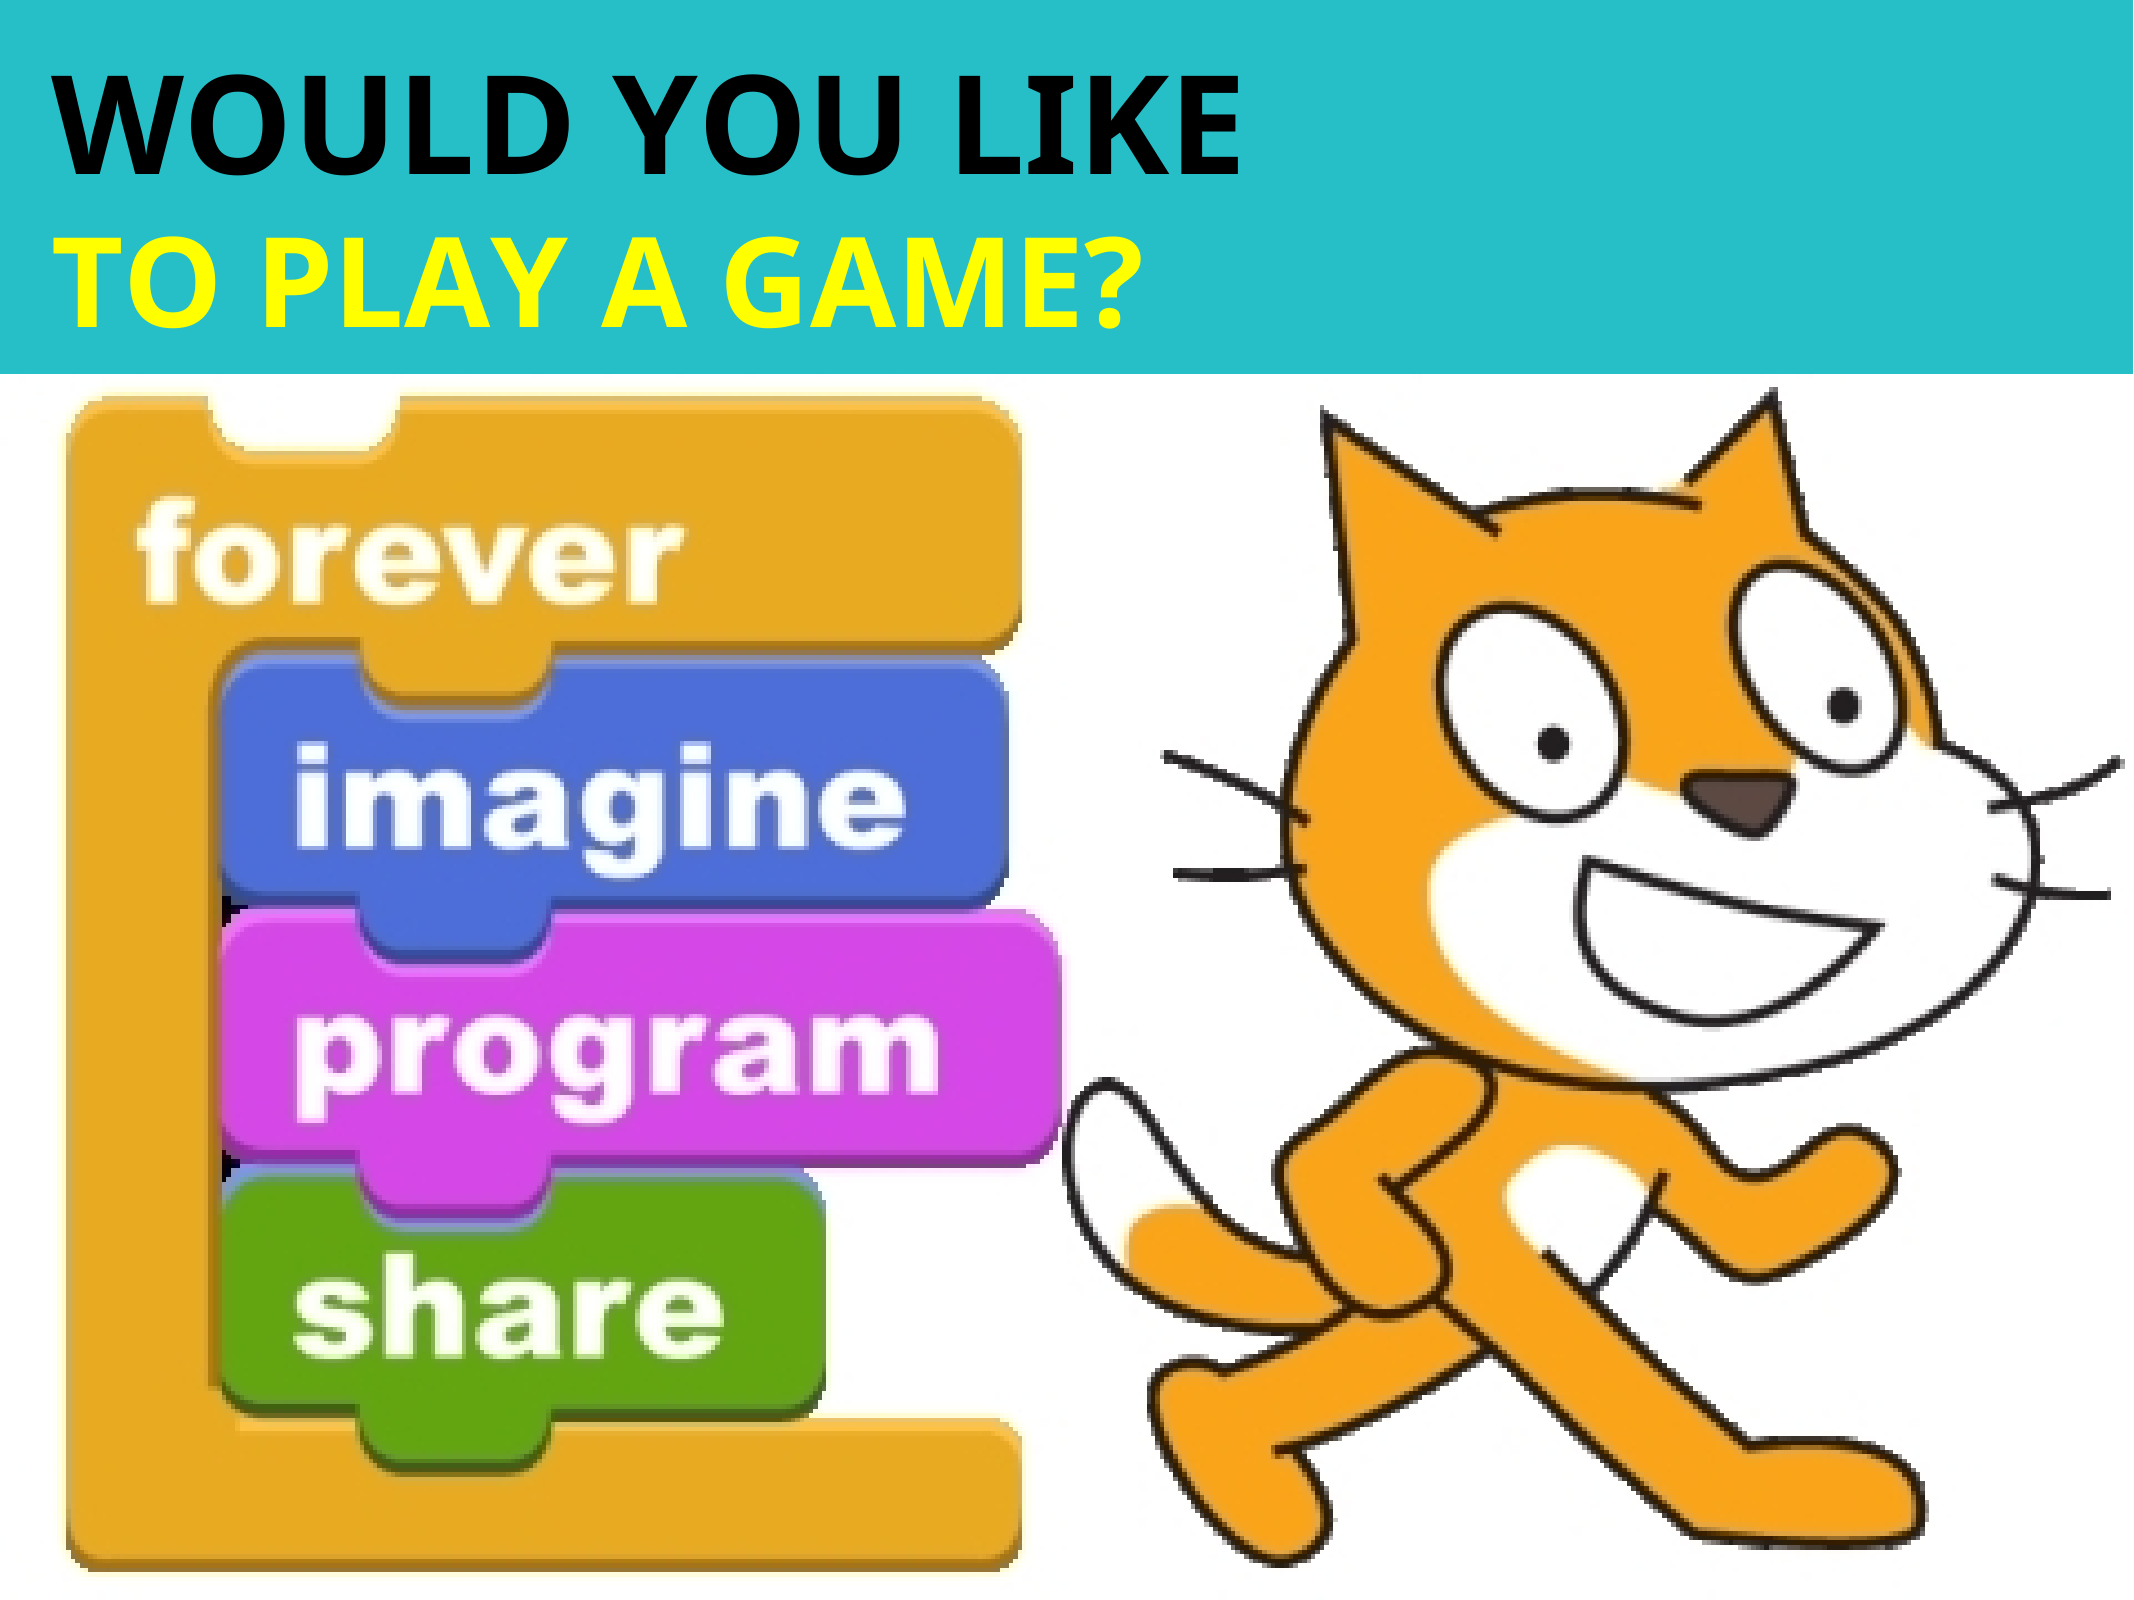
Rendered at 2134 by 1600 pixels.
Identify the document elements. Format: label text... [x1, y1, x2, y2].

picture [0, 374, 2134, 1600]
text_box WOULD YOU LIKE TO PLAY A GAME? [41, 37, 1719, 374]
